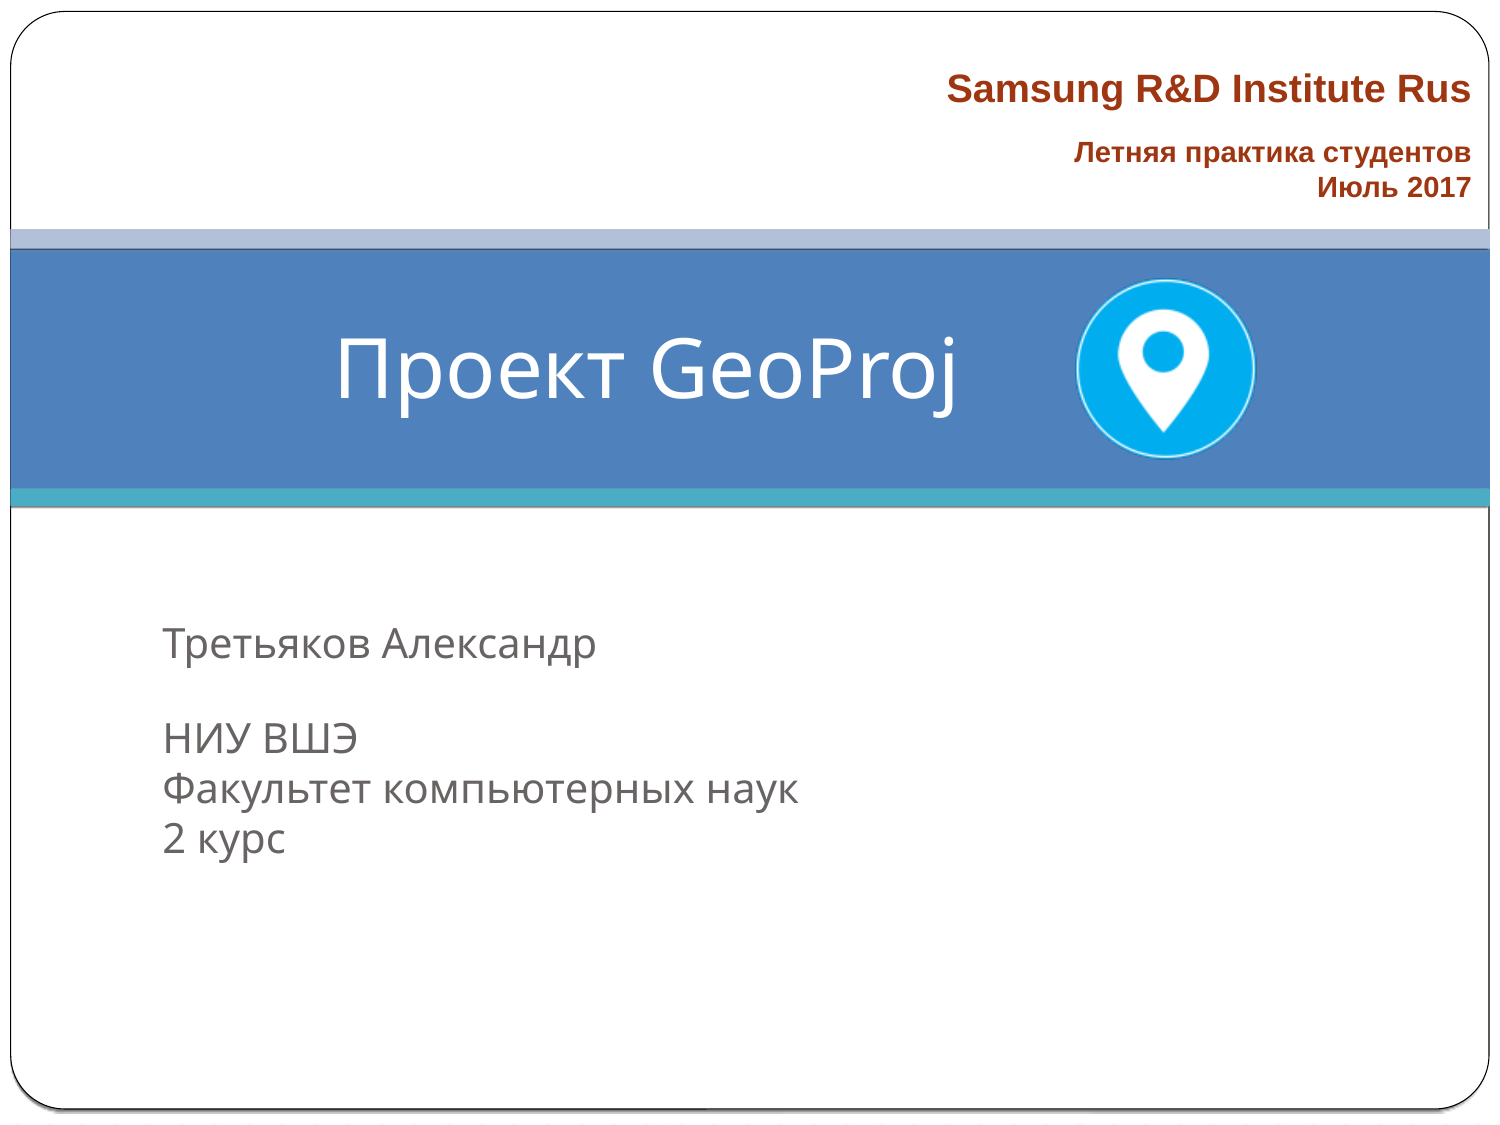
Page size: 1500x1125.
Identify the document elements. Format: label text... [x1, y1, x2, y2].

text_box НИУ ВШЭ Факультет компьютерных наук 2 курс [147, 704, 1329, 833]
picture [1074, 277, 1258, 461]
text_box Третьяков Александр [147, 609, 1305, 704]
text_box Проект GeoProj [318, 248, 1146, 489]
text_box Летняя практика студентов Июль 2017 [591, 125, 1487, 217]
text_box Samsung R&D Institute Rus [849, 54, 1490, 120]
